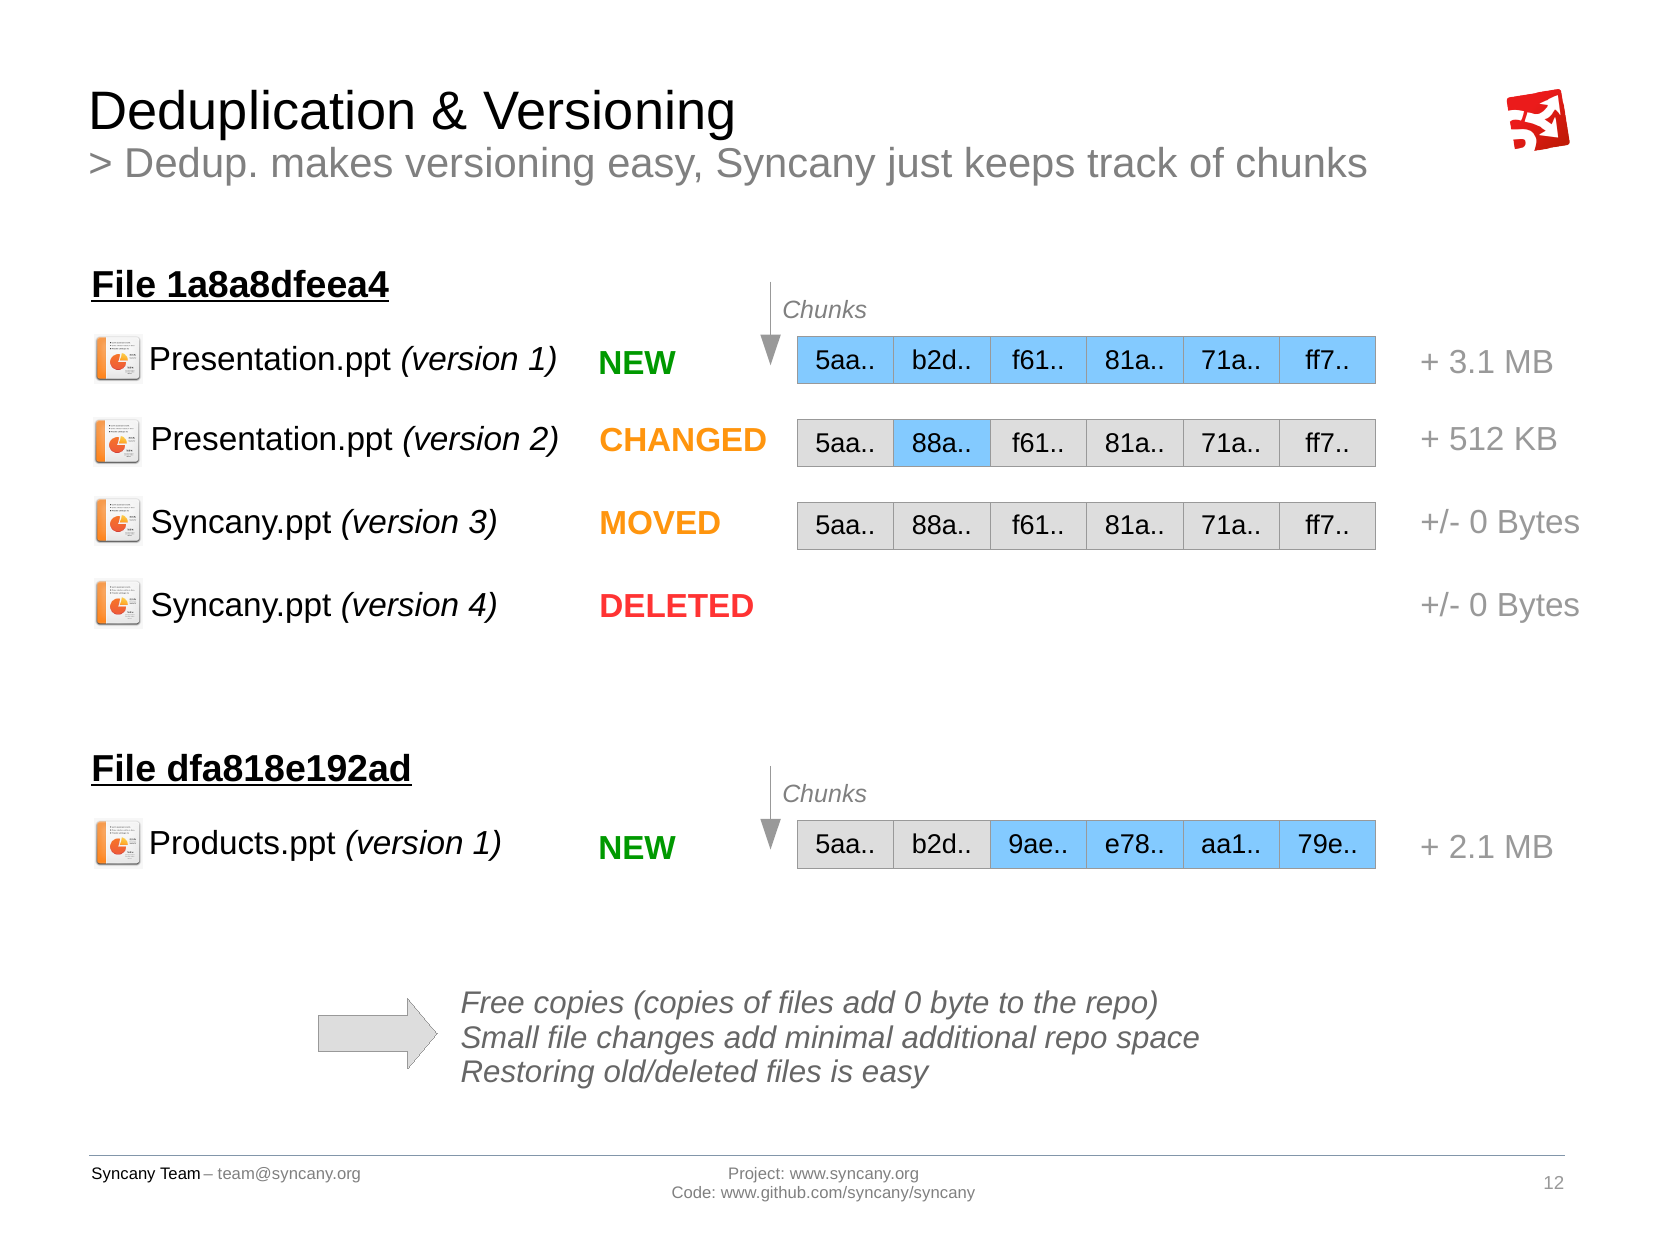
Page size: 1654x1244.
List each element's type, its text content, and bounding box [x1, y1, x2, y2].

text_box 81a.. [1086, 419, 1183, 467]
text_box NEW [583, 337, 701, 395]
picture [93, 417, 142, 467]
text_box DELETED [584, 579, 788, 637]
text_box 71a.. [1183, 336, 1279, 384]
text_box e78.. [1086, 820, 1183, 869]
picture [94, 578, 143, 629]
text_box NEW [583, 821, 701, 879]
text_box Chunks [771, 288, 883, 332]
text_box b2d.. [893, 820, 990, 869]
text_box ff7.. [1279, 336, 1376, 384]
text_box 88a.. [893, 419, 990, 467]
text_box +/- 0 Bytes [1405, 578, 1596, 632]
text_box aa1.. [1183, 820, 1279, 869]
picture [94, 334, 143, 384]
text_box Products.ppt (version 1) [134, 817, 518, 870]
text_box Syncany.ppt (version 3) [135, 496, 514, 549]
text_box File 1a8a8dfeea4 [76, 256, 404, 313]
text_box 5aa.. [797, 820, 893, 869]
text_box Presentation.ppt (version 2) [135, 413, 575, 466]
text_box 5aa.. [797, 336, 893, 384]
picture [94, 496, 143, 546]
text_box f61.. [990, 419, 1086, 467]
text_box Syncany.ppt (version 4) [135, 578, 514, 632]
text_box 5aa.. [797, 502, 893, 550]
text_box ff7.. [1279, 502, 1376, 550]
text_box 79e.. [1279, 820, 1376, 869]
text_box 71a.. [1183, 502, 1279, 550]
title Deduplication & Versioning > Dedup. makes versioning easy, Syncany just keeps track of chunks [88, 82, 1560, 207]
picture [1560, 86, 1572, 155]
text_box b2d.. [893, 336, 990, 384]
text_box + 3.1 MB [1405, 336, 1570, 389]
text_box + 2.1 MB [1405, 820, 1570, 874]
text_box 71a.. [1183, 419, 1279, 467]
text_box [318, 998, 438, 1069]
text_box Free copies (copies of files add 0 byte to the repo) Small file changes add minimal additional repo space Restoring old/deleted files is easy [445, 977, 1217, 1099]
text_box MOVED [584, 496, 752, 554]
picture [94, 818, 143, 869]
text_box 88a.. [893, 502, 990, 550]
text_box 5aa.. [802, 419, 893, 467]
text_box f61.. [990, 336, 1086, 384]
text_box <number> [1476, 1167, 1565, 1193]
text_box ff7.. [1279, 419, 1376, 467]
text_box Presentation.ppt (version 1) [134, 332, 573, 386]
text_box Chunks [771, 772, 883, 816]
text_box + 512 KB [1405, 413, 1574, 466]
text_box CHANGED [584, 414, 802, 472]
text_box File dfa818e192ad [76, 740, 427, 798]
text_box +/- 0 Bytes [1405, 496, 1596, 549]
text_box 81a.. [1086, 502, 1183, 550]
text_box 9ae.. [990, 820, 1086, 869]
text_box f61.. [990, 502, 1086, 550]
text_box 81a.. [1086, 336, 1183, 384]
